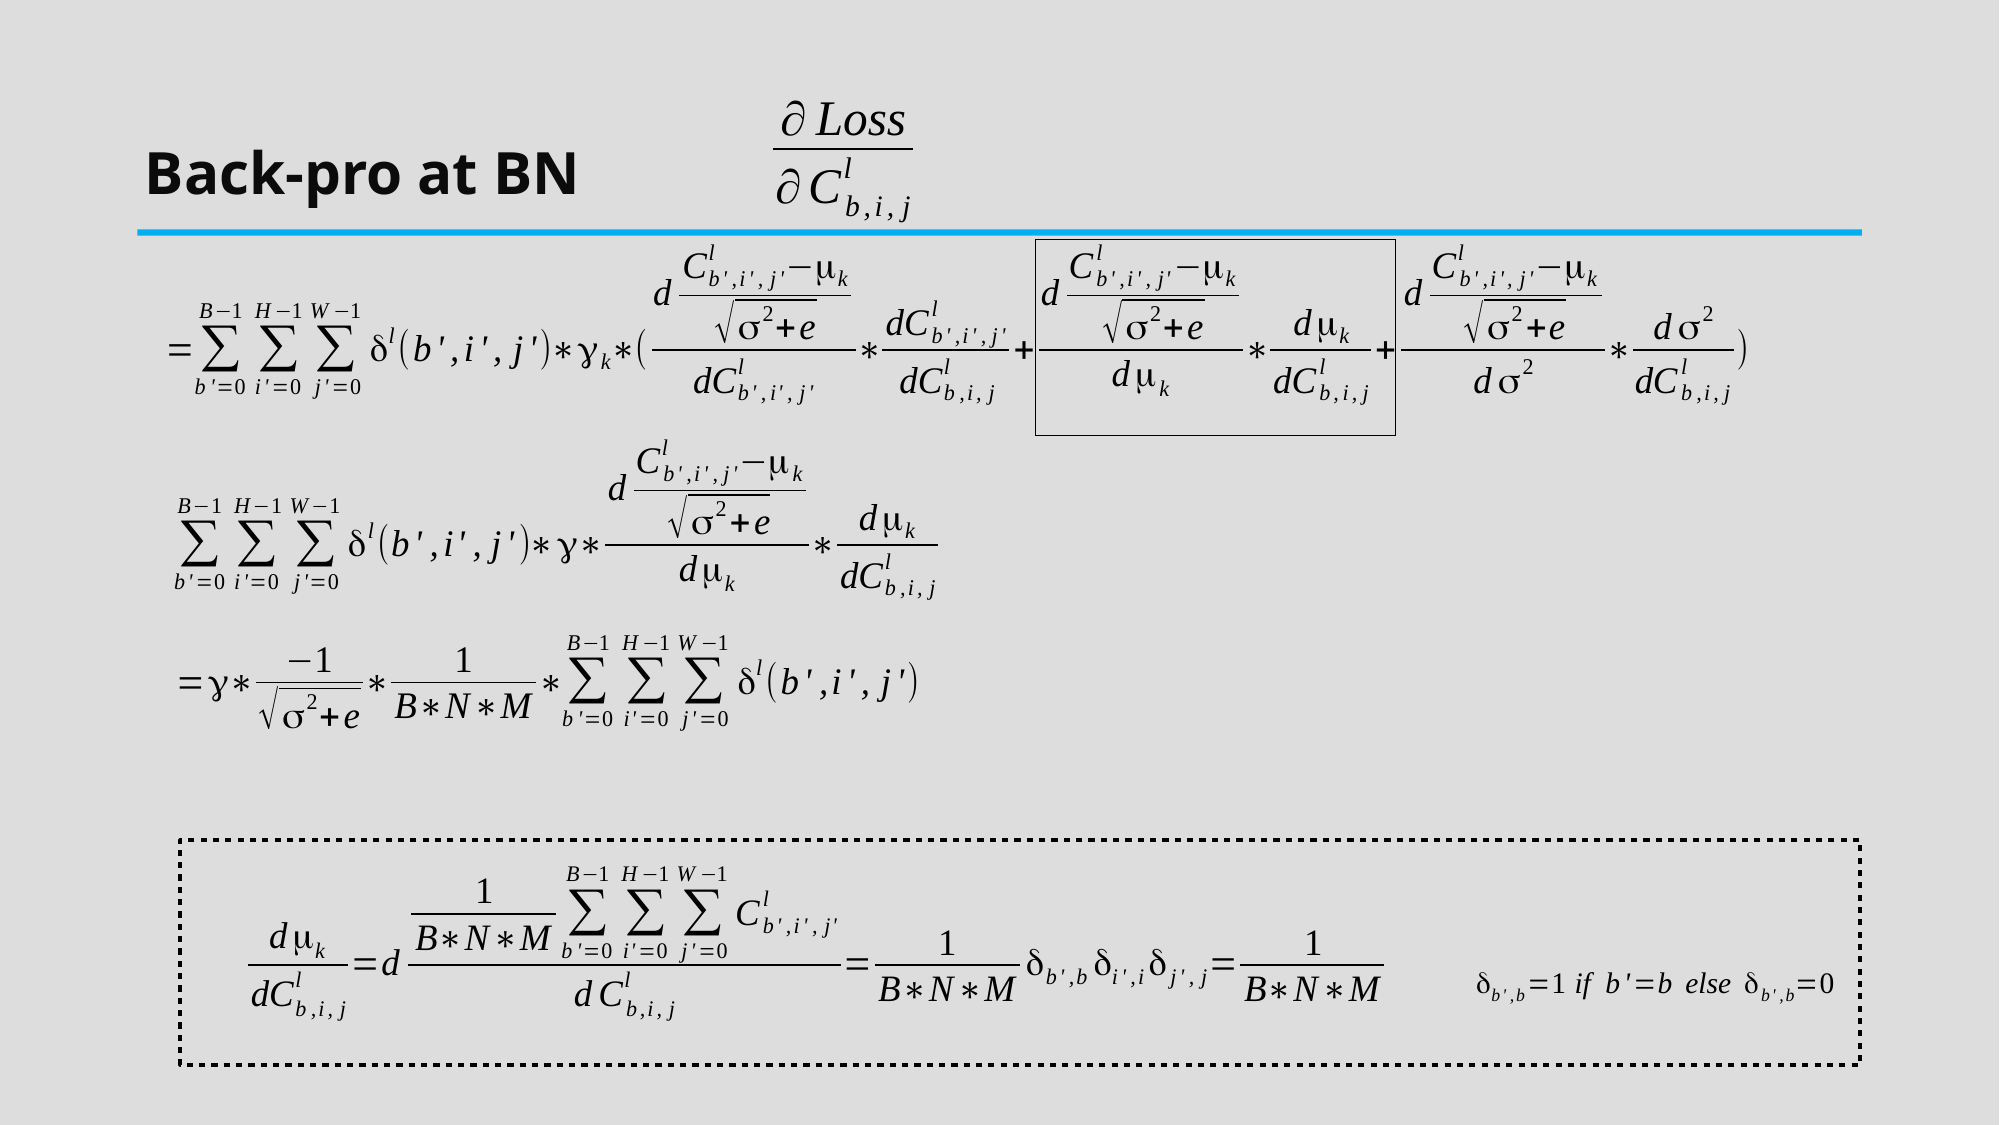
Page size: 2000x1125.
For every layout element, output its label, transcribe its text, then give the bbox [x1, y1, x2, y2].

chart [154, 239, 1035, 406]
chart [1036, 240, 1395, 406]
chart [765, 90, 922, 223]
title Back-pro at BN [137, 108, 1863, 233]
chart [167, 435, 946, 601]
chart [240, 861, 1393, 1021]
chart [1396, 239, 1756, 406]
chart [165, 630, 926, 736]
chart [1470, 967, 1842, 1006]
